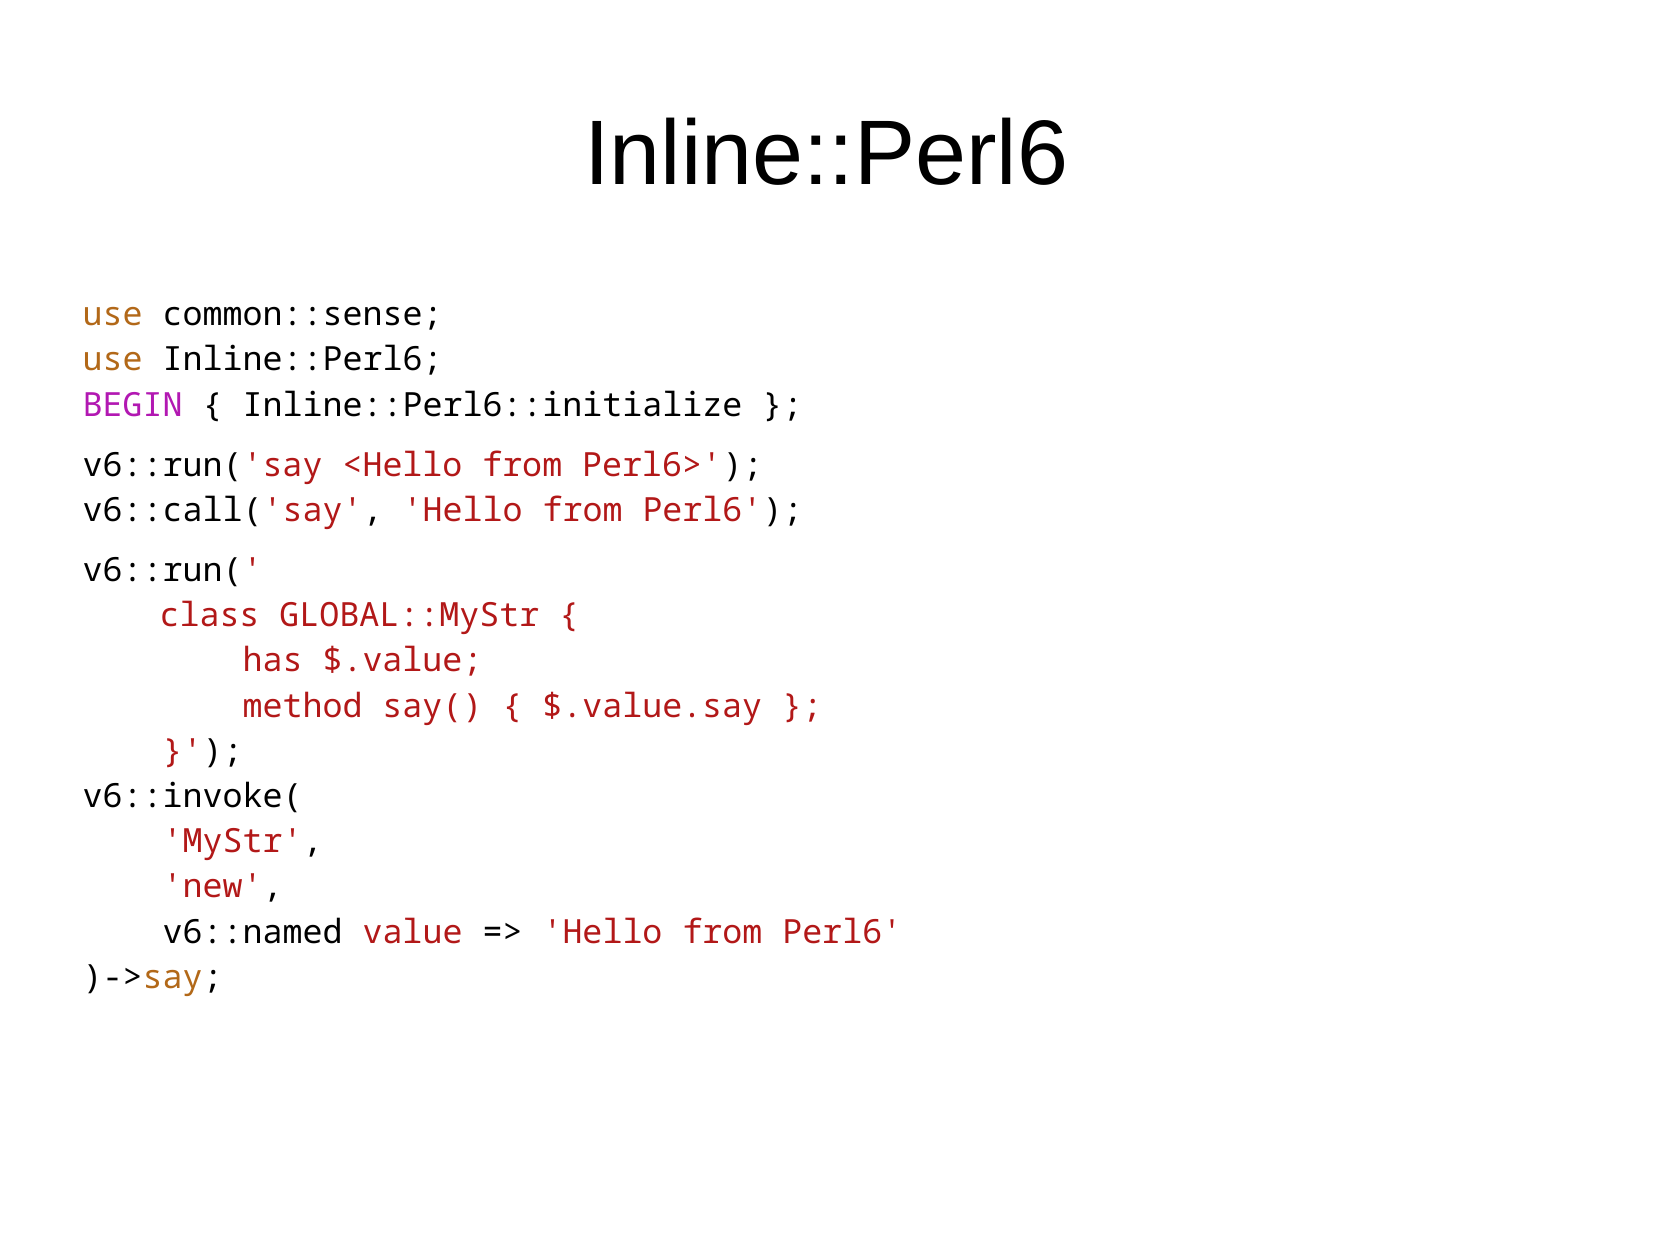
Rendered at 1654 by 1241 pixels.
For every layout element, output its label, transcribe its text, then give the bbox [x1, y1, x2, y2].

title Inline::Perl6 [82, 49, 1571, 257]
list use common::sense; use Inline::Perl6; BEGIN { Inline::Perl6::initialize }; v6::run('say <Hello from Perl6>'); v6::call('say', 'Hello from Perl6'); v6::run(' class GLOBAL::MyStr { has $.value; method say() { $.value.say }; }'); v6::invoke( 'MyStr', 'new', v6::named value => 'Hello from Perl6' )->say; [82, 290, 1571, 1010]
